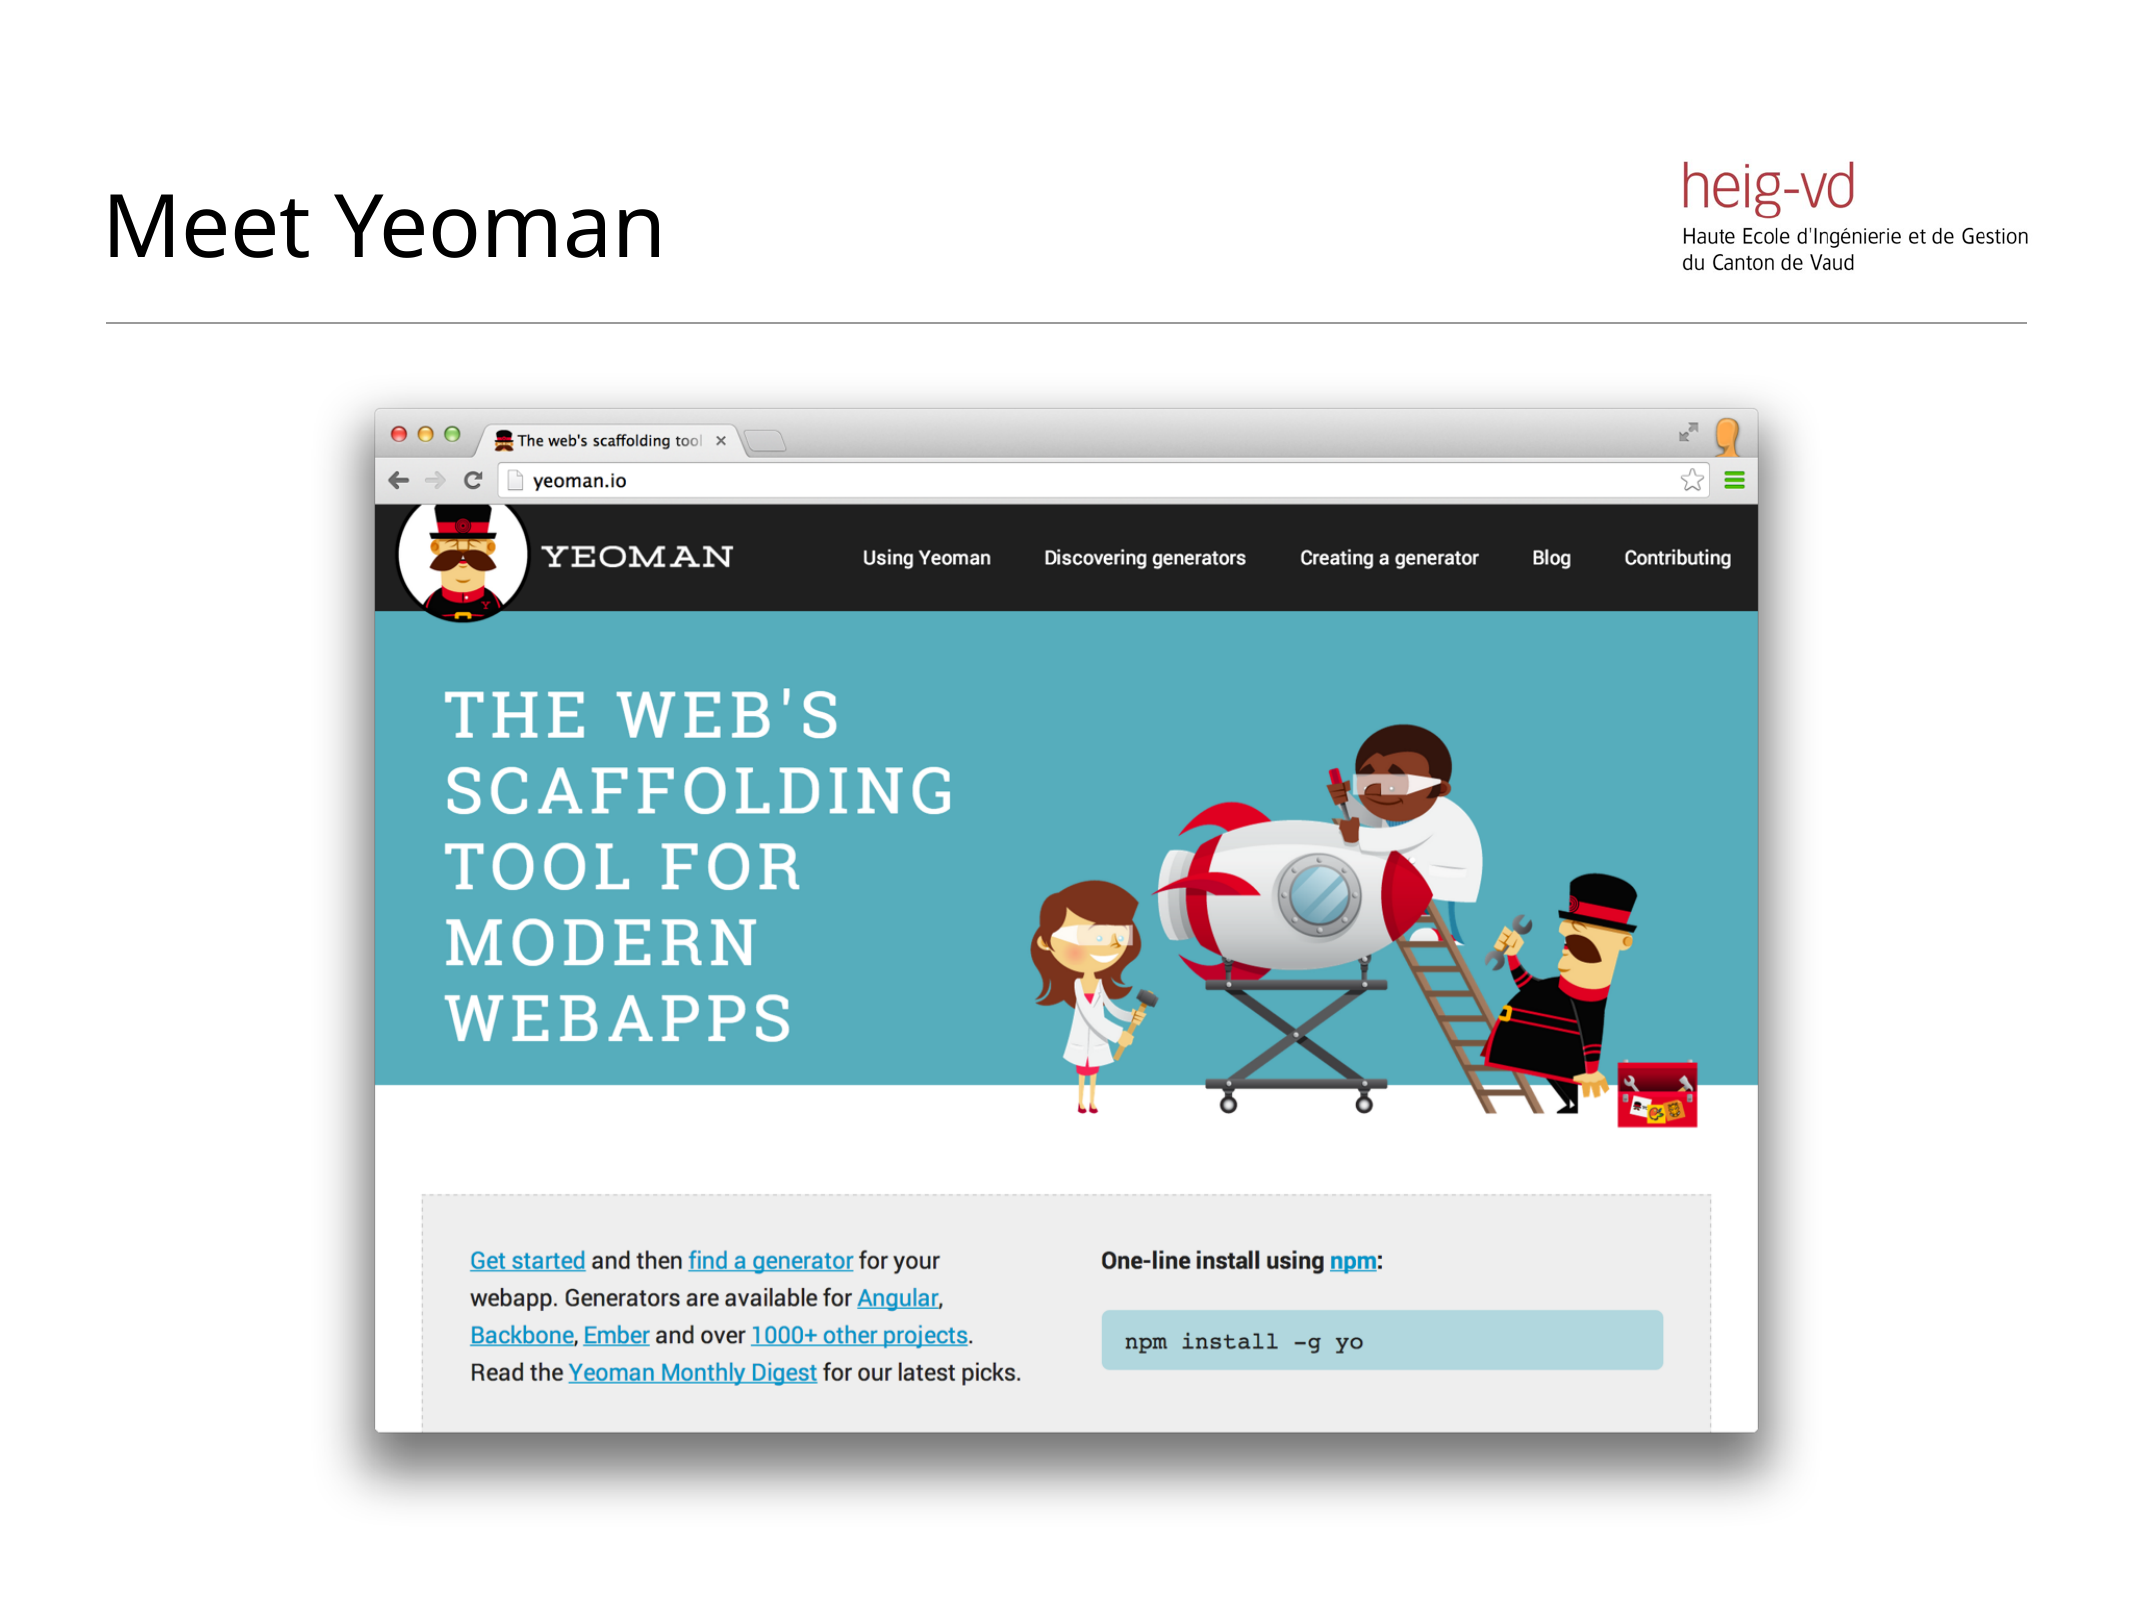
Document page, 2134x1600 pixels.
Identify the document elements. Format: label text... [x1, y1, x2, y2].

picture [299, 362, 1834, 1538]
title Meet Yeoman [93, 54, 2040, 284]
